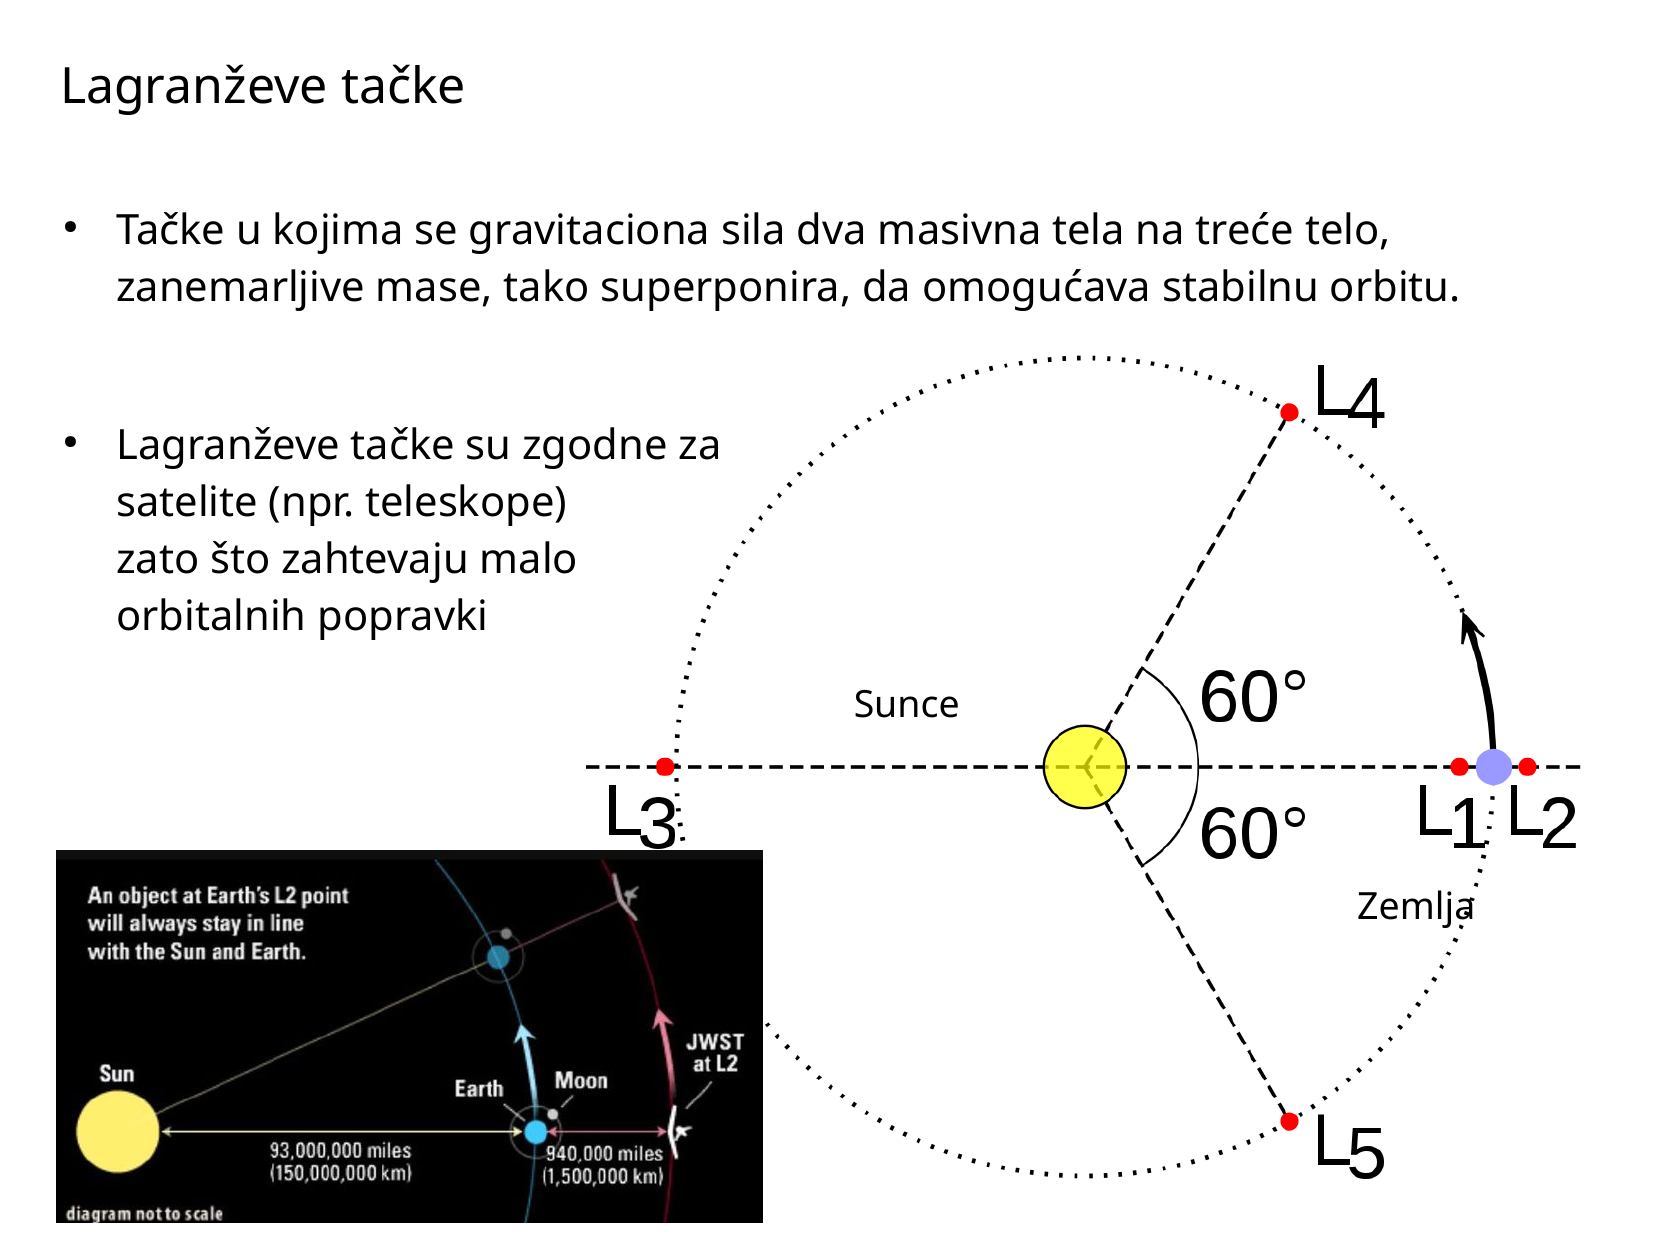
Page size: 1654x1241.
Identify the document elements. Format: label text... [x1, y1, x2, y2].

title Lagranževe tačke [59, 17, 1648, 150]
picture [56, 312, 1652, 1223]
text_box Zemlja [1342, 872, 1590, 932]
list Tačke u kojima se gravitaciona sila dva masivna tela na treće telo, zanemarljive mase, tako superponira, da omogućava stabilnu orbitu. Lagranževe tačke su zgodne za satelite (npr. teleskope) zato što zahtevaju malo orbitalnih popravki [45, 199, 1635, 1173]
text_box Sunce [839, 670, 1086, 730]
